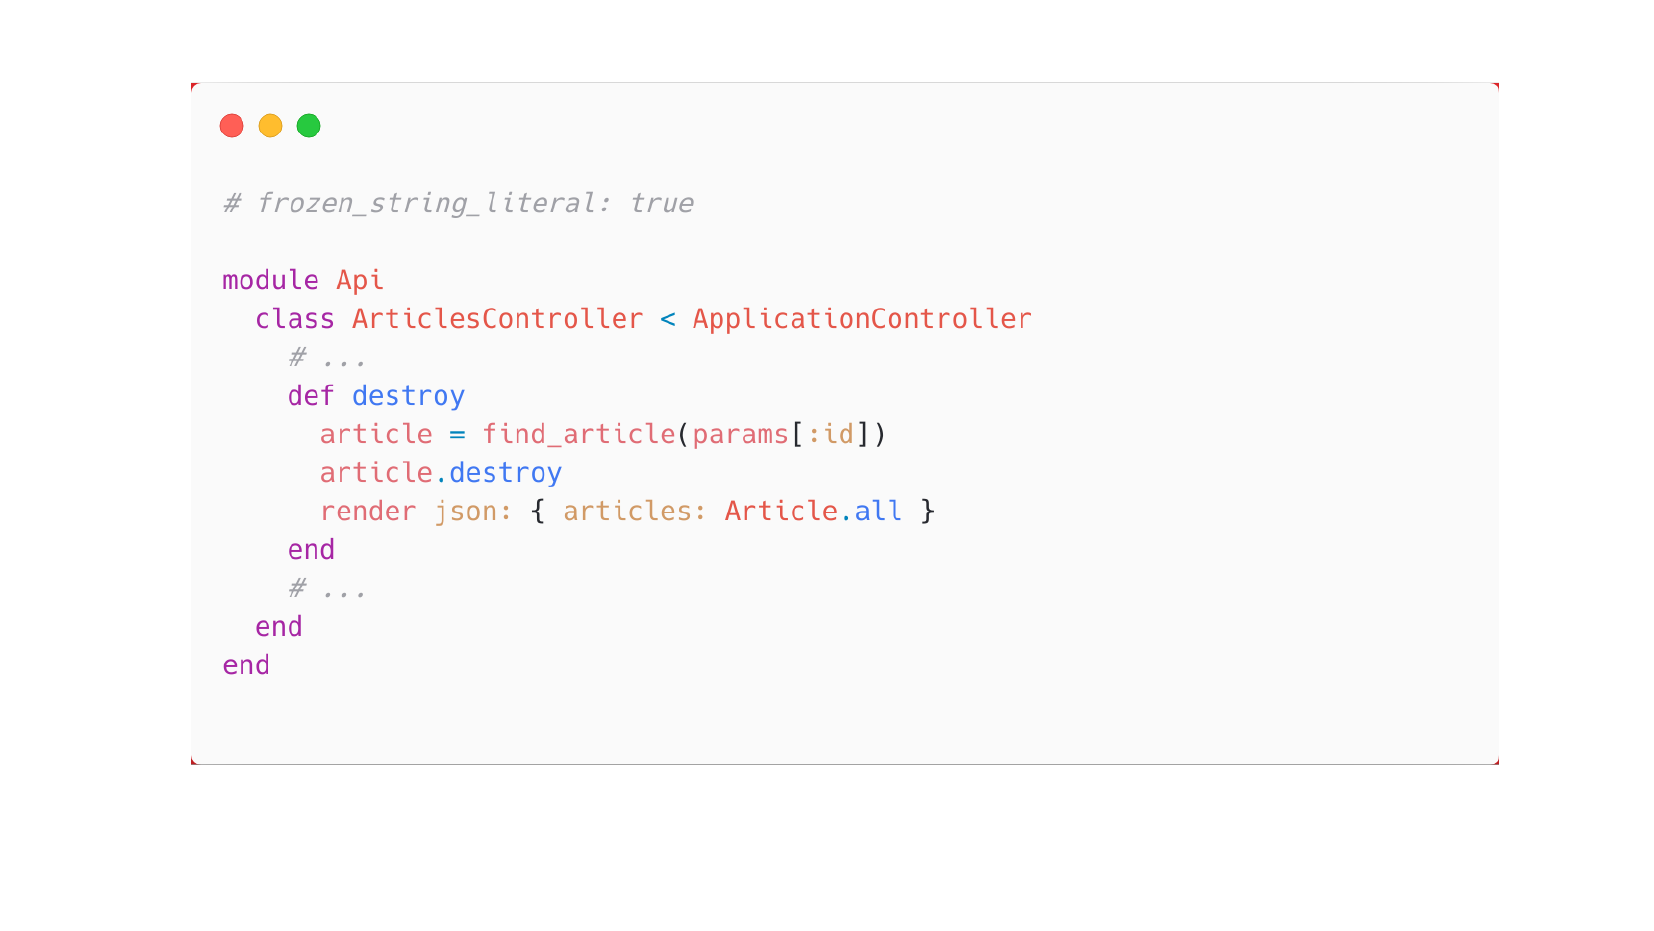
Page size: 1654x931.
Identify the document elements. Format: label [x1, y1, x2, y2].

picture [191, 82, 1499, 766]
